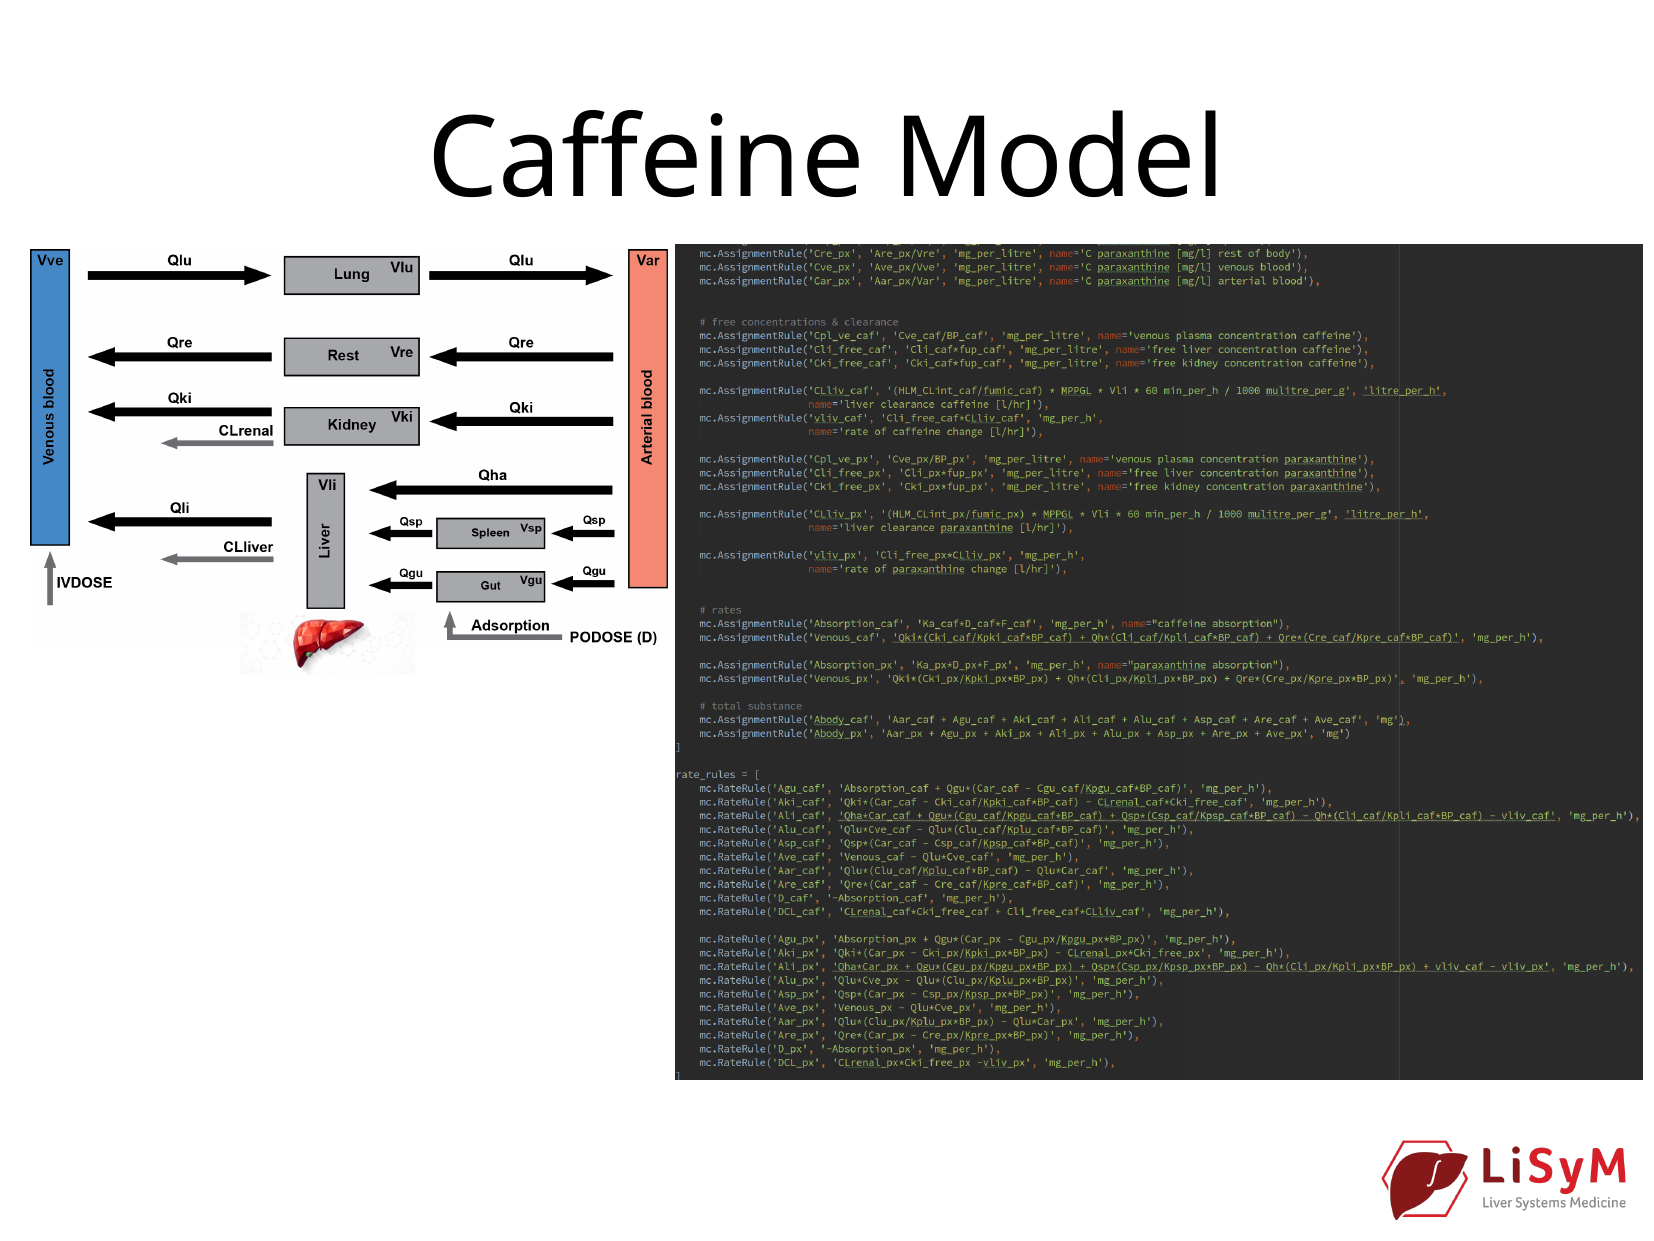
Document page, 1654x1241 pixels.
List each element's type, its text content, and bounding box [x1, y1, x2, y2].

picture [30, 249, 668, 676]
picture [1380, 1139, 1627, 1222]
picture [675, 244, 1643, 1081]
title Caffeine Model [82, 49, 1571, 257]
